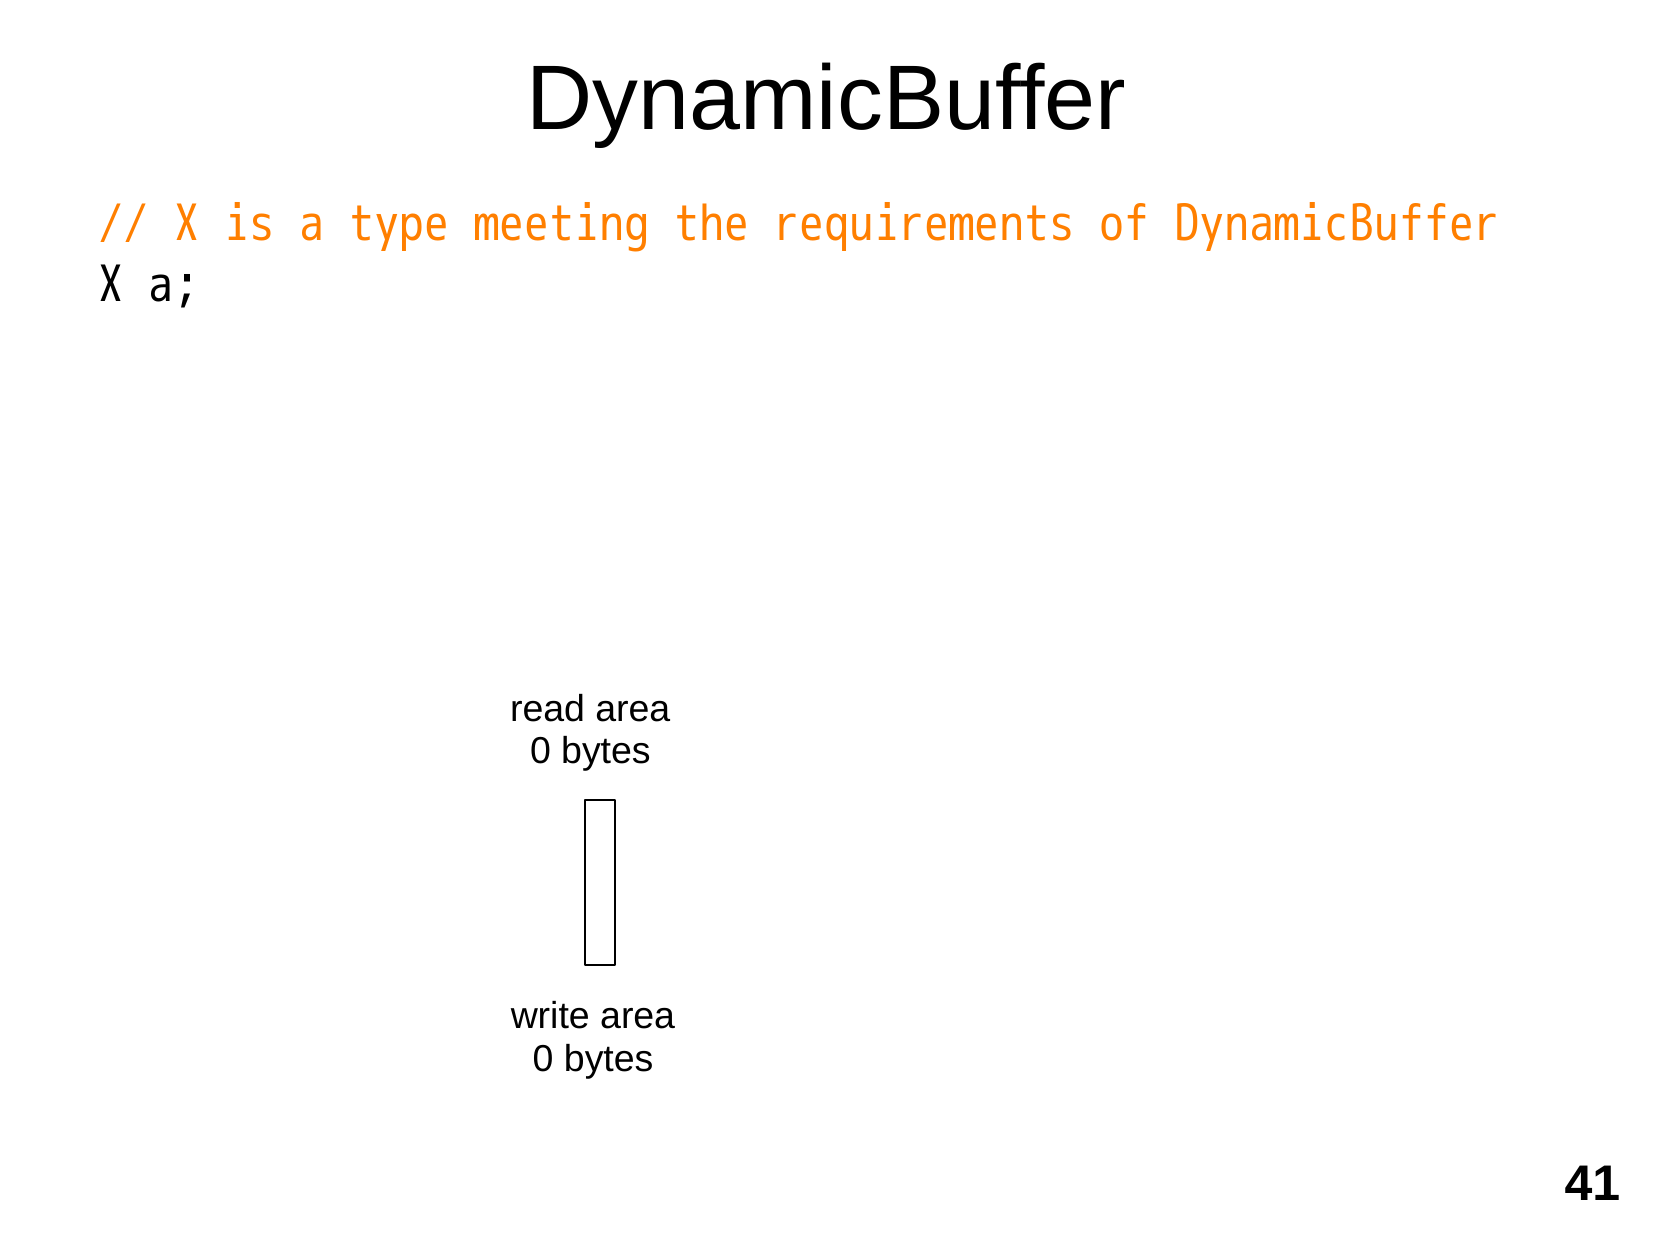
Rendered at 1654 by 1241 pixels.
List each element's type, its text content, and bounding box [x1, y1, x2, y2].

title DynamicBuffer [82, 15, 1571, 181]
text_box write area 0 bytes [496, 987, 691, 1086]
text_box [584, 800, 615, 966]
text_box // X is a type meeting the requirements of DynamicBuffer X a; [84, 190, 1570, 436]
text_box read area 0 bytes [495, 680, 686, 779]
